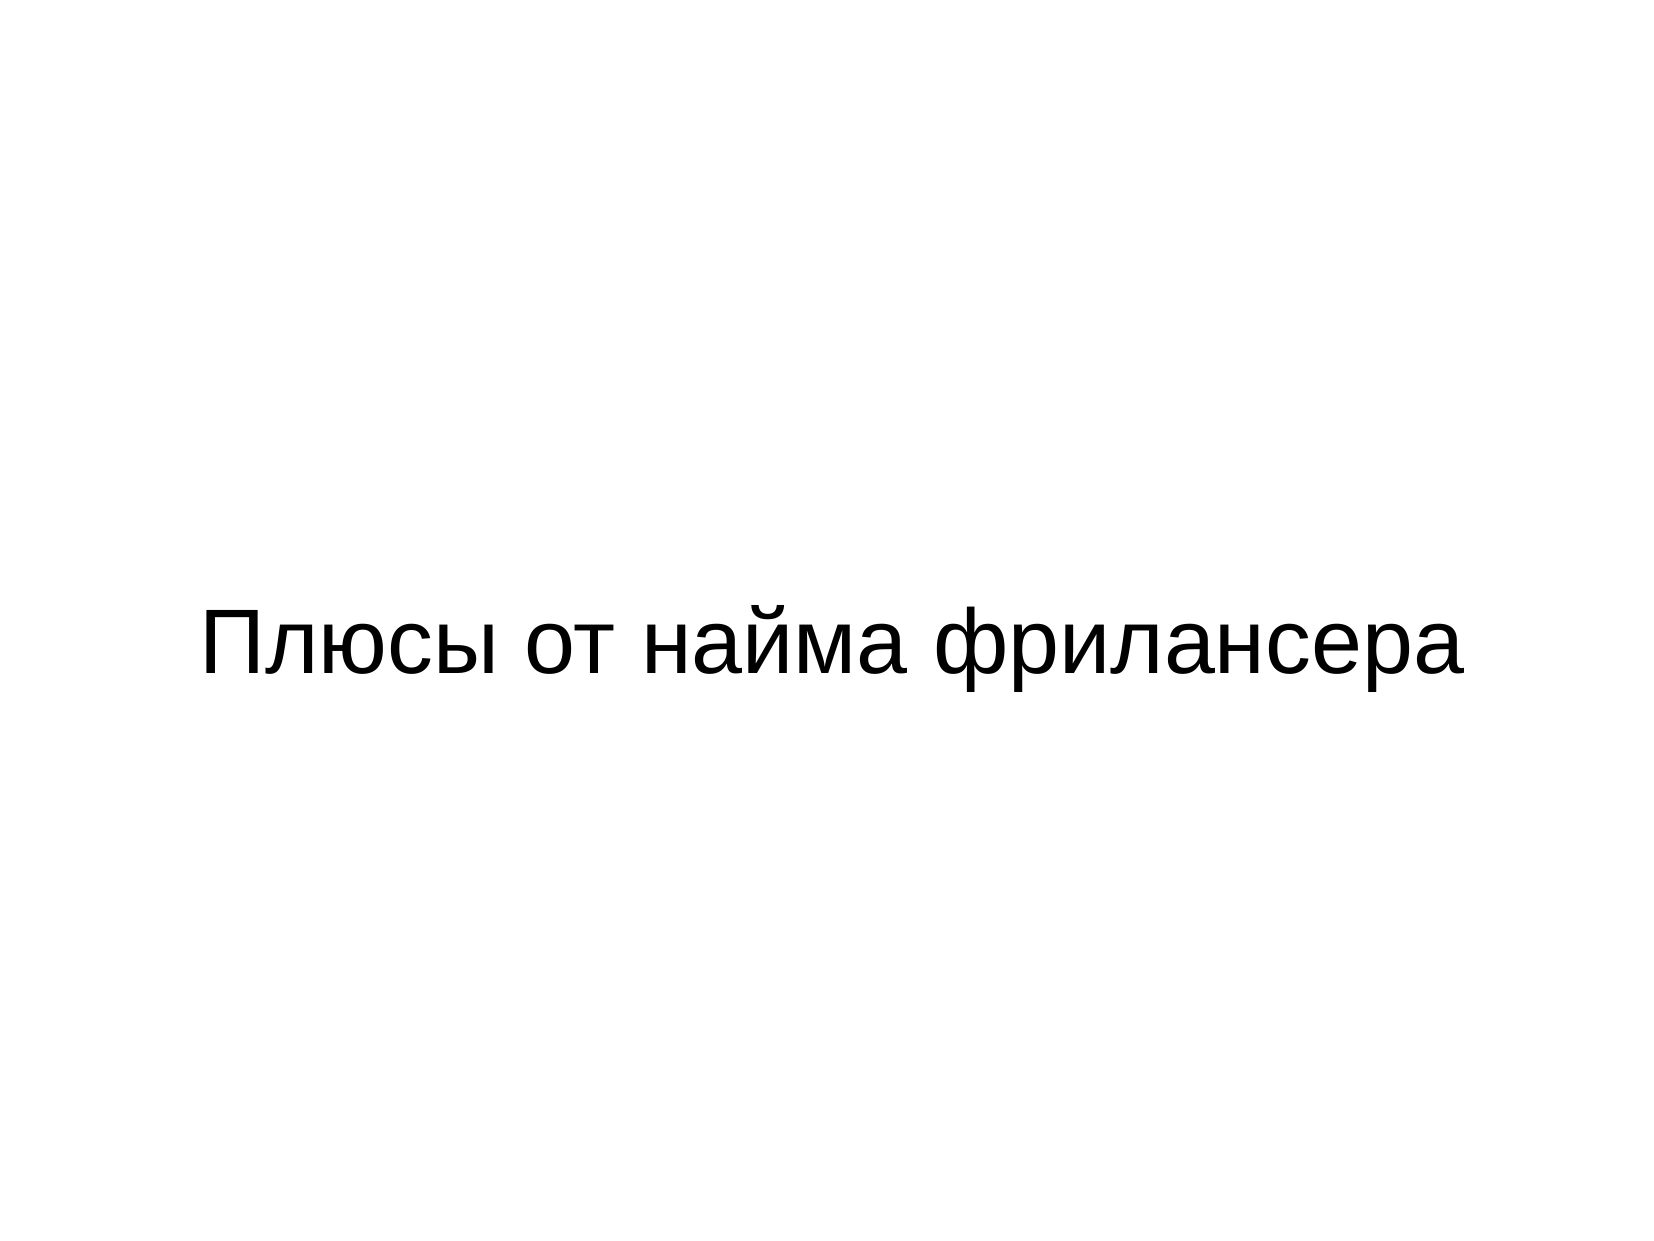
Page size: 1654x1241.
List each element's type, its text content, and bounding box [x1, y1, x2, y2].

title Плюсы от найма фрилансера [88, 545, 1577, 739]
